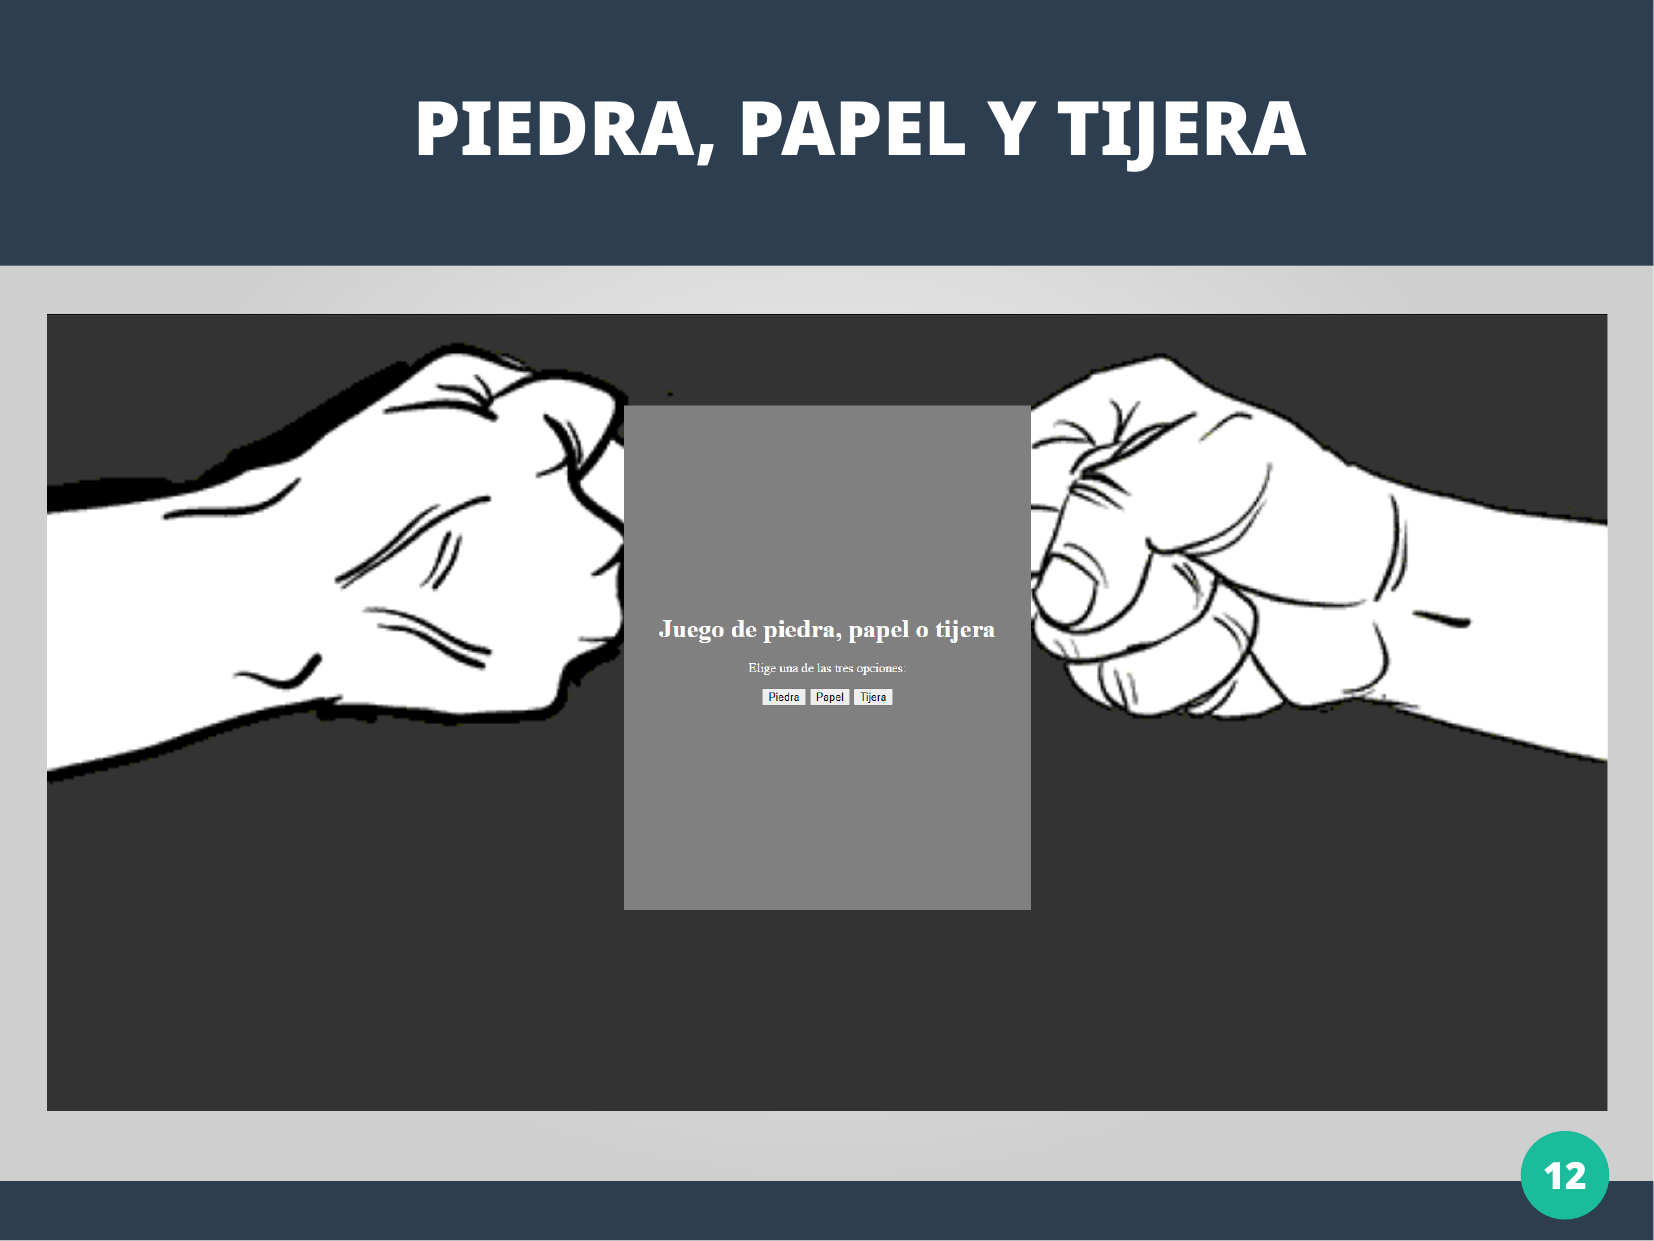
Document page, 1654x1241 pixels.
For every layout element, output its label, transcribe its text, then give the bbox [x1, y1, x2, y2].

title PIEDRA, PAPEL Y TIJERA [413, 47, 1654, 205]
picture [0, 266, 1654, 1181]
